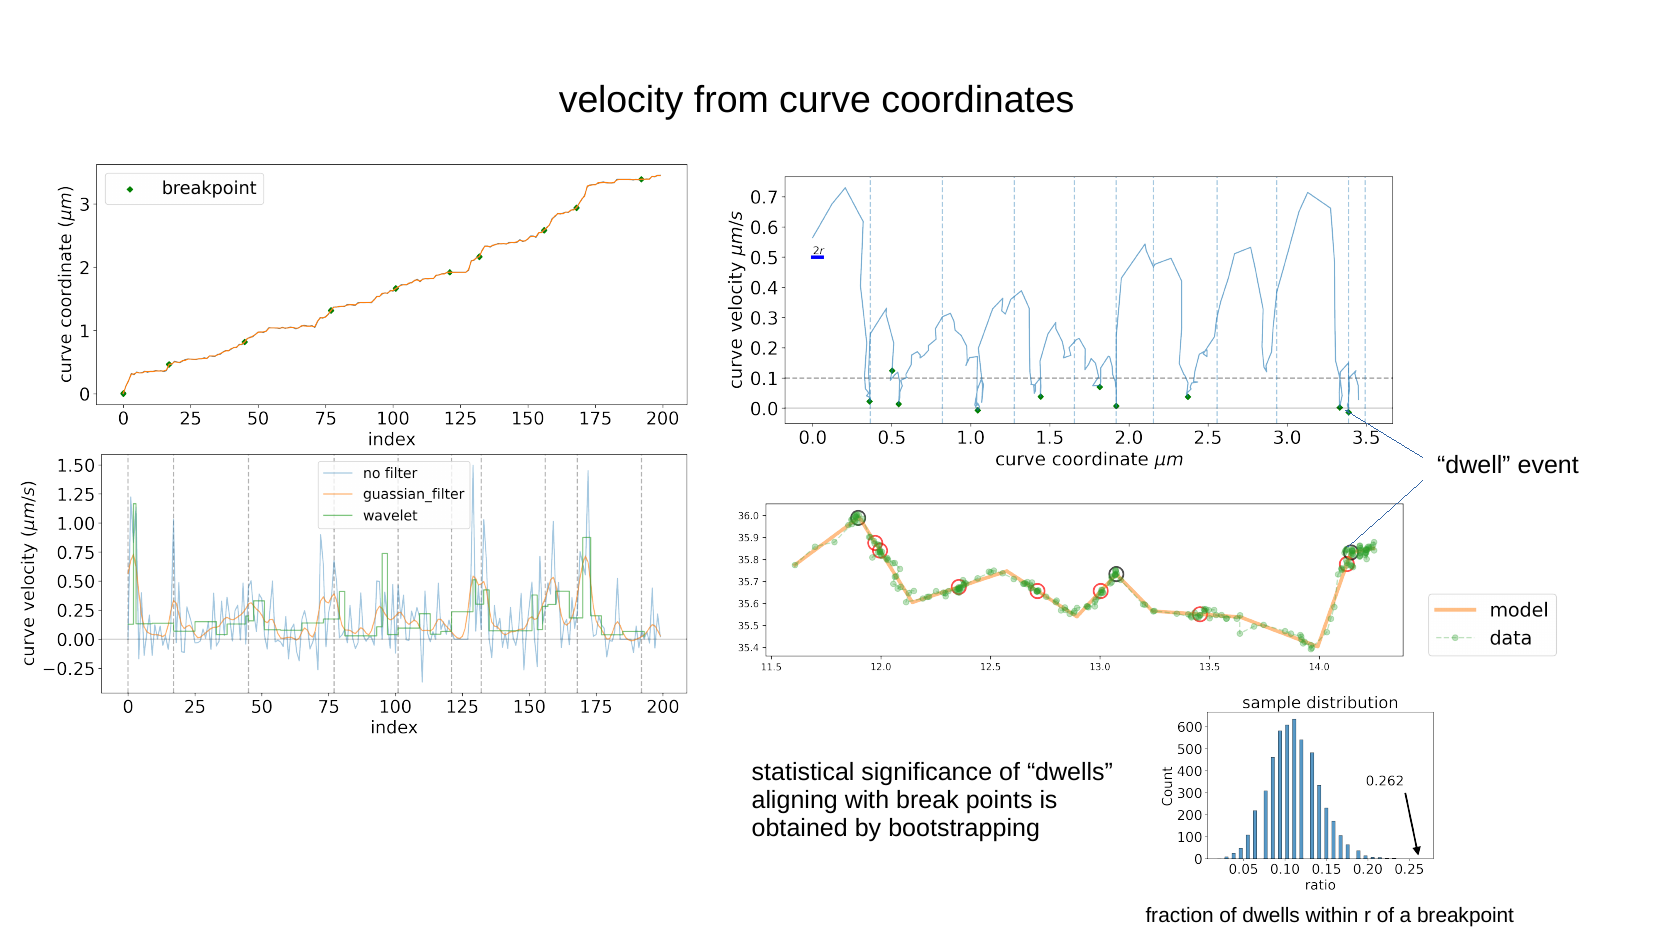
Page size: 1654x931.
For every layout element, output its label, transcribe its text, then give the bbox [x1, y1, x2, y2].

text_box “dwell” event [1422, 442, 1654, 498]
title velocity from curve coordinates [72, 45, 1561, 155]
text_box fraction of dwells within r of a breakpoint [1130, 896, 1575, 931]
picture [731, 497, 1563, 679]
picture [14, 158, 693, 743]
picture [721, 170, 1399, 476]
text_box statistical significance of “dwells” aligning with break points is obtained by bootstrapping [736, 750, 1157, 877]
picture [1156, 691, 1438, 896]
